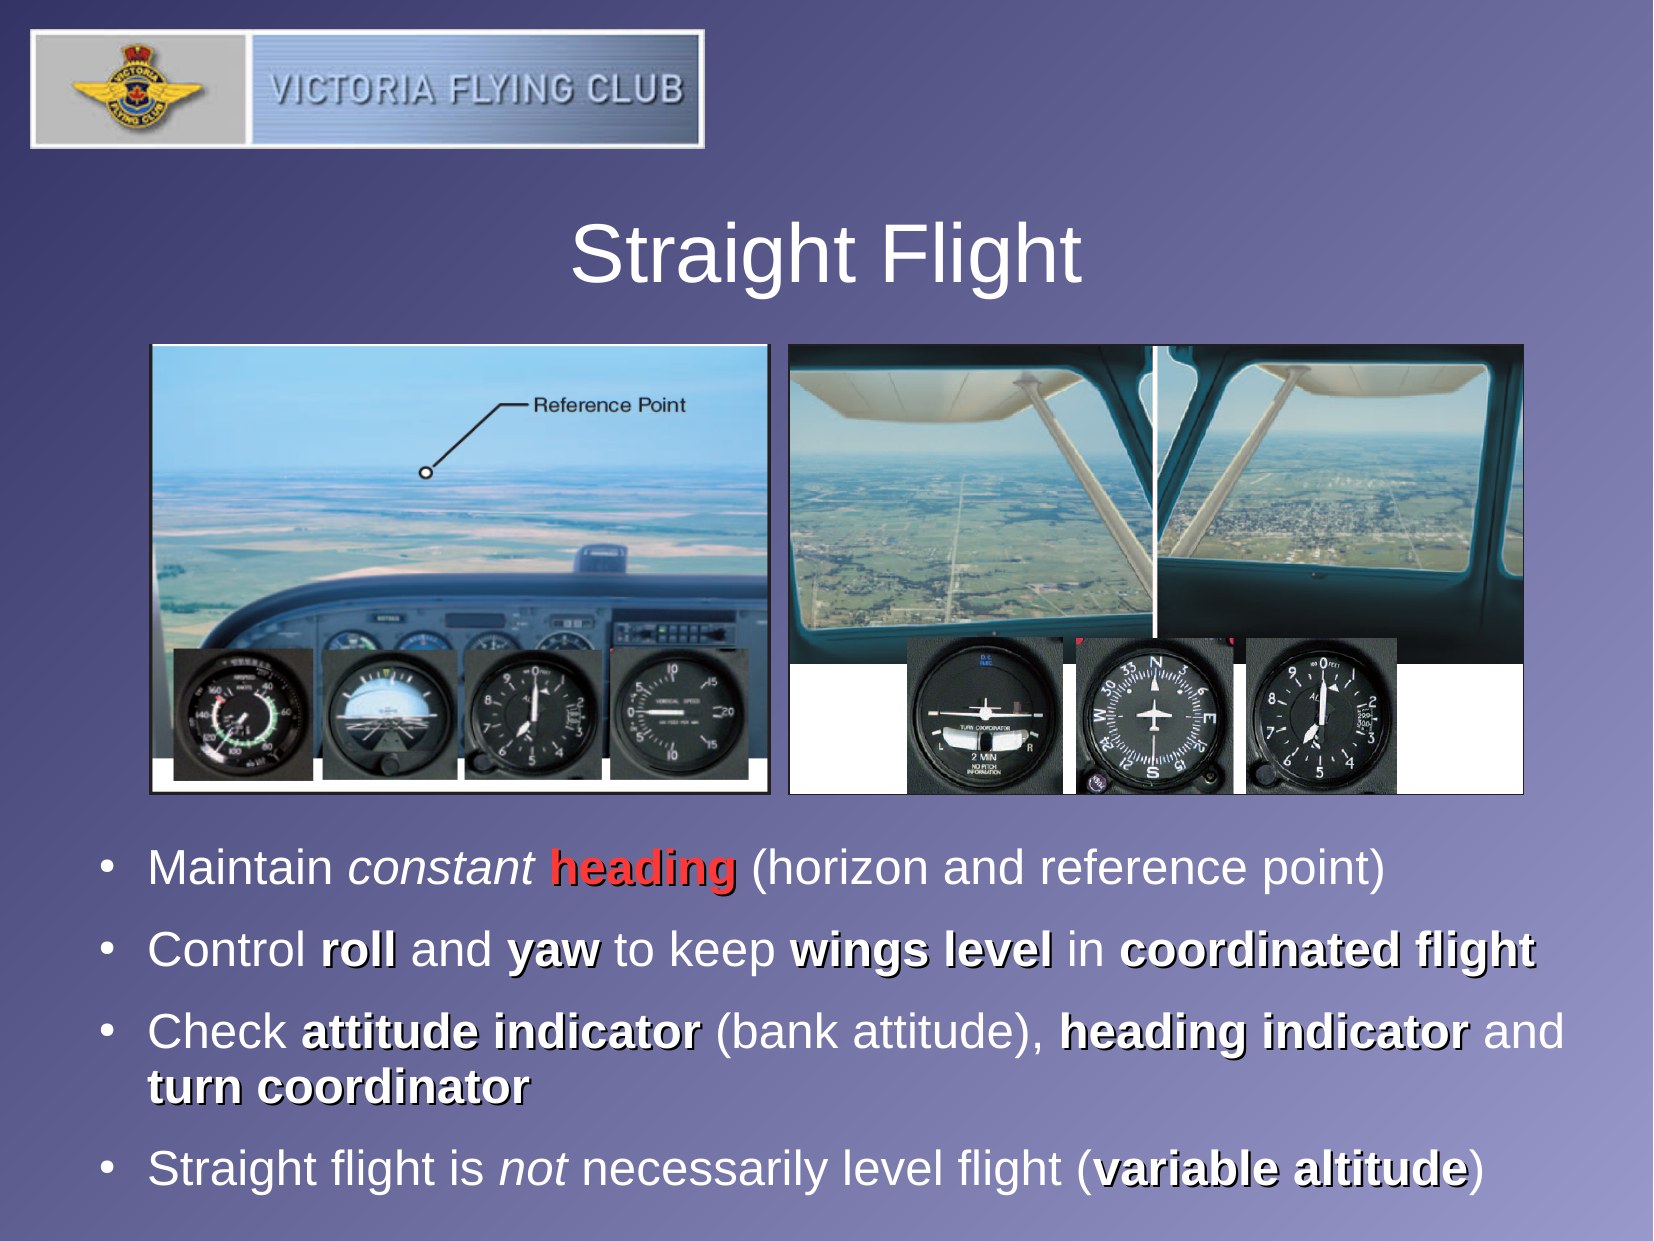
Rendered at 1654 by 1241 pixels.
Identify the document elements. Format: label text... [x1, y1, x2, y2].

title Straight Flight [82, 150, 1571, 358]
list Maintain constant heading (horizon and reference point) Control roll and yaw to keep wings level in coordinated flight Check attitude indicator (bank attitude), heading indicator and turn coordinator Straight flight is not necessarily level flight (variable altitude) [82, 840, 1571, 1201]
picture [30, 29, 705, 149]
picture [149, 344, 771, 795]
picture [788, 344, 1524, 795]
